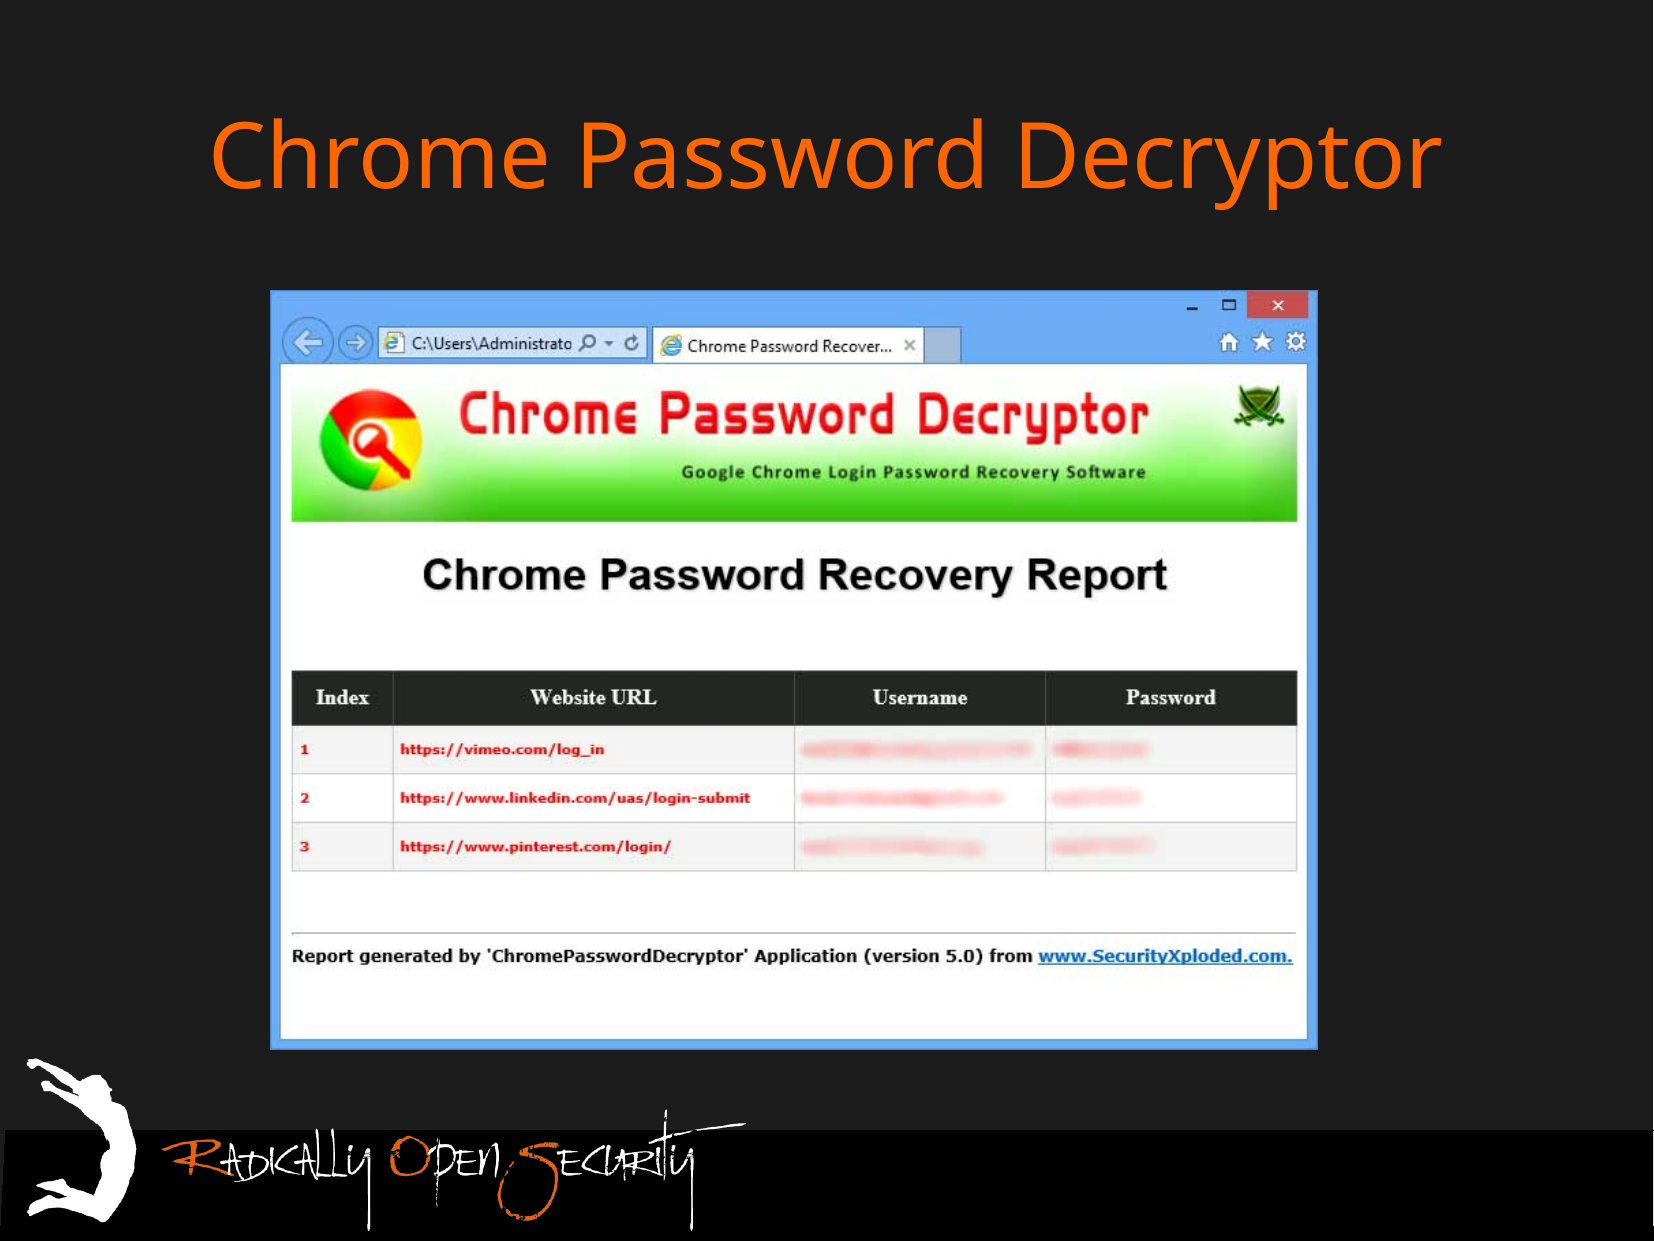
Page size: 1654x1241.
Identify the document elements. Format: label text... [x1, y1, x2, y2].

picture [0, 290, 1318, 1241]
title Chrome Password Decryptor [82, 49, 1571, 257]
